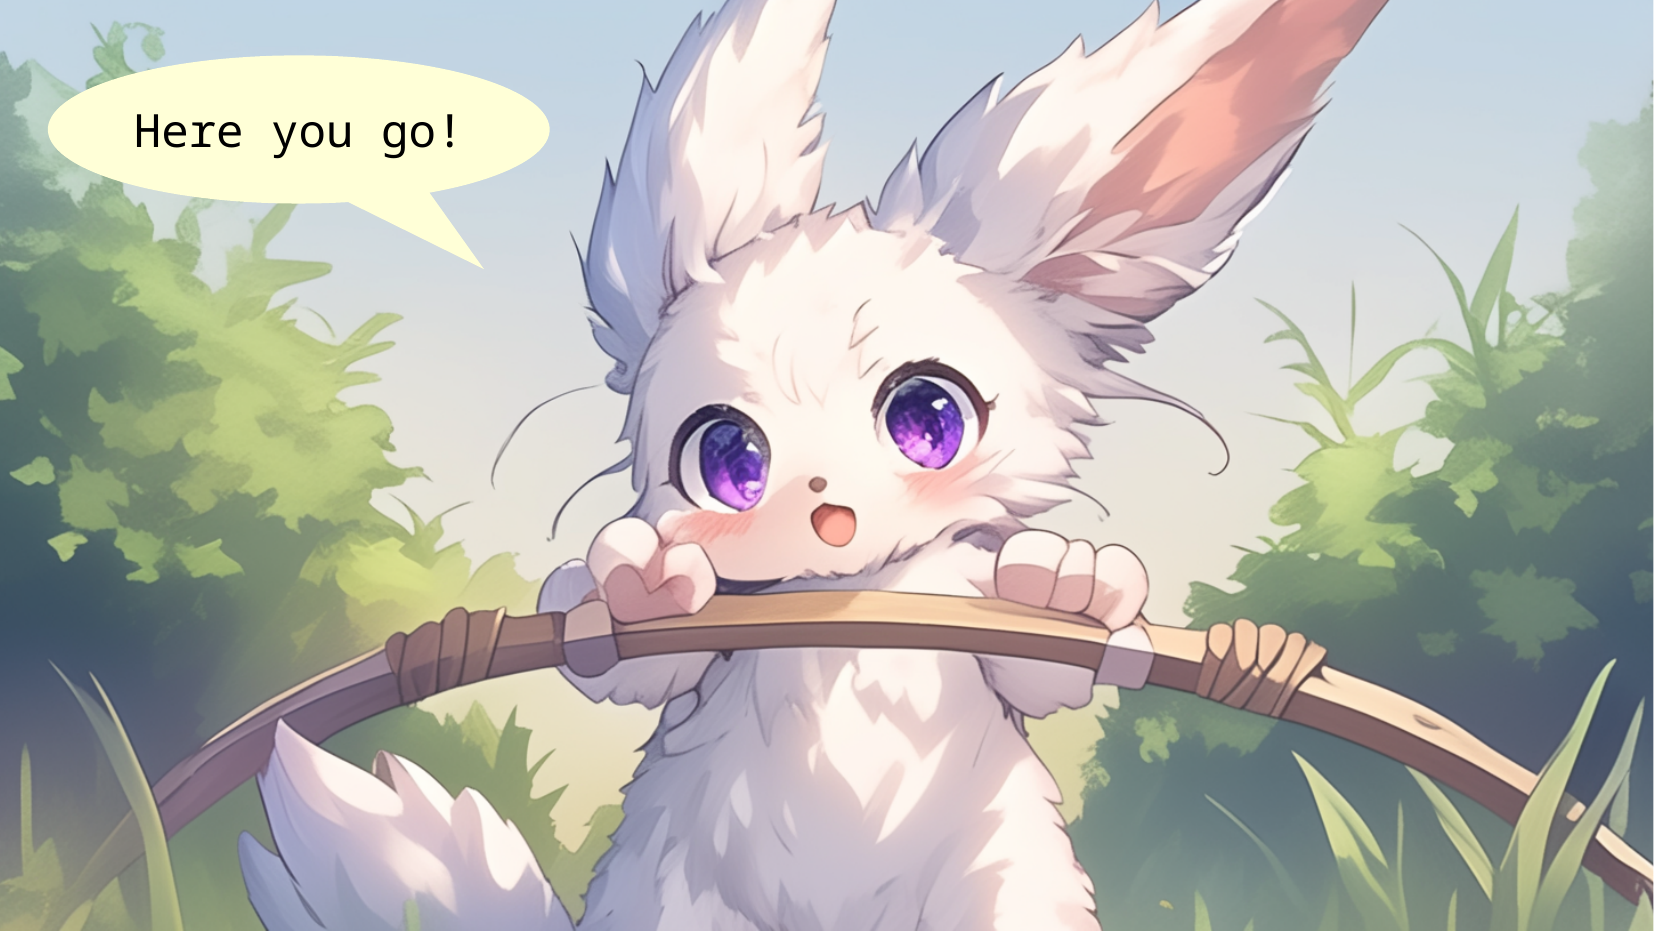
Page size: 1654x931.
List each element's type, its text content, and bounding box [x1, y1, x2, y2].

text_box Here you go! [47, 55, 550, 270]
picture [0, 0, 1654, 931]
